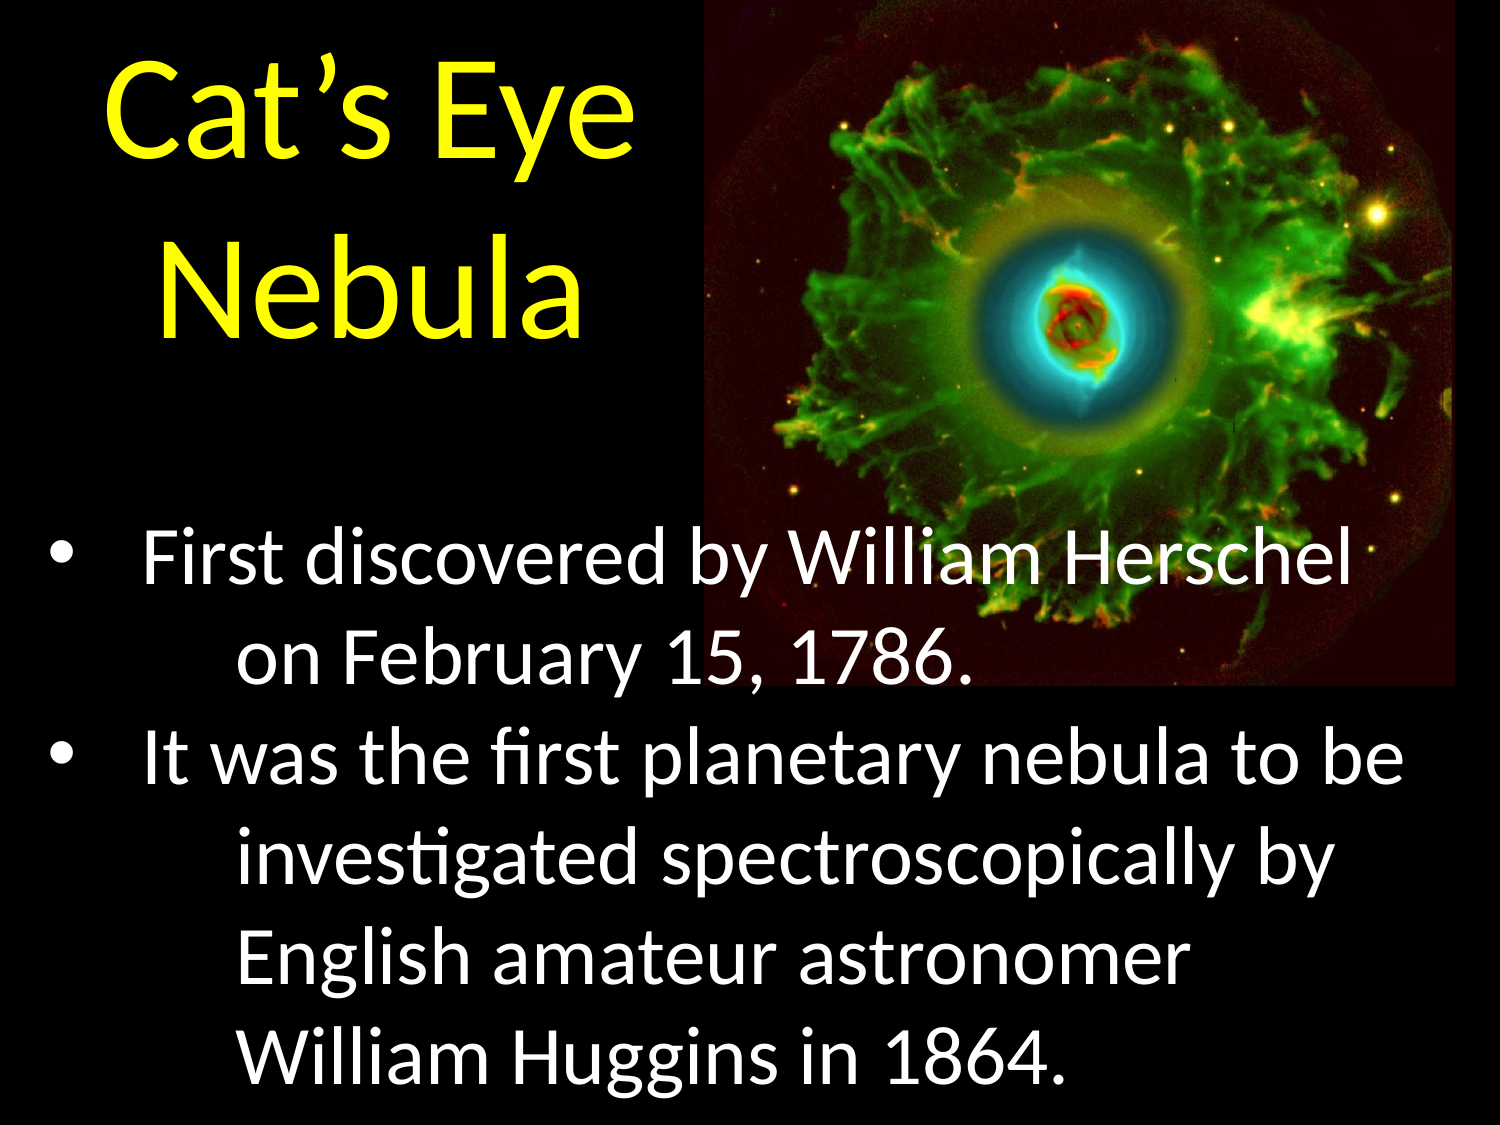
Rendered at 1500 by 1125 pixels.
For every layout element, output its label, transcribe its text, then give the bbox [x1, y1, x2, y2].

text_box First discovered by William Herschel on February 15, 1786. It was the first planetary nebula to be investigated spectroscopically by English amateur astronomer William Huggins in 1864. [32, 493, 1468, 1115]
picture [704, 0, 1455, 493]
text_box Cat’s Eye Nebula [0, 1, 743, 381]
